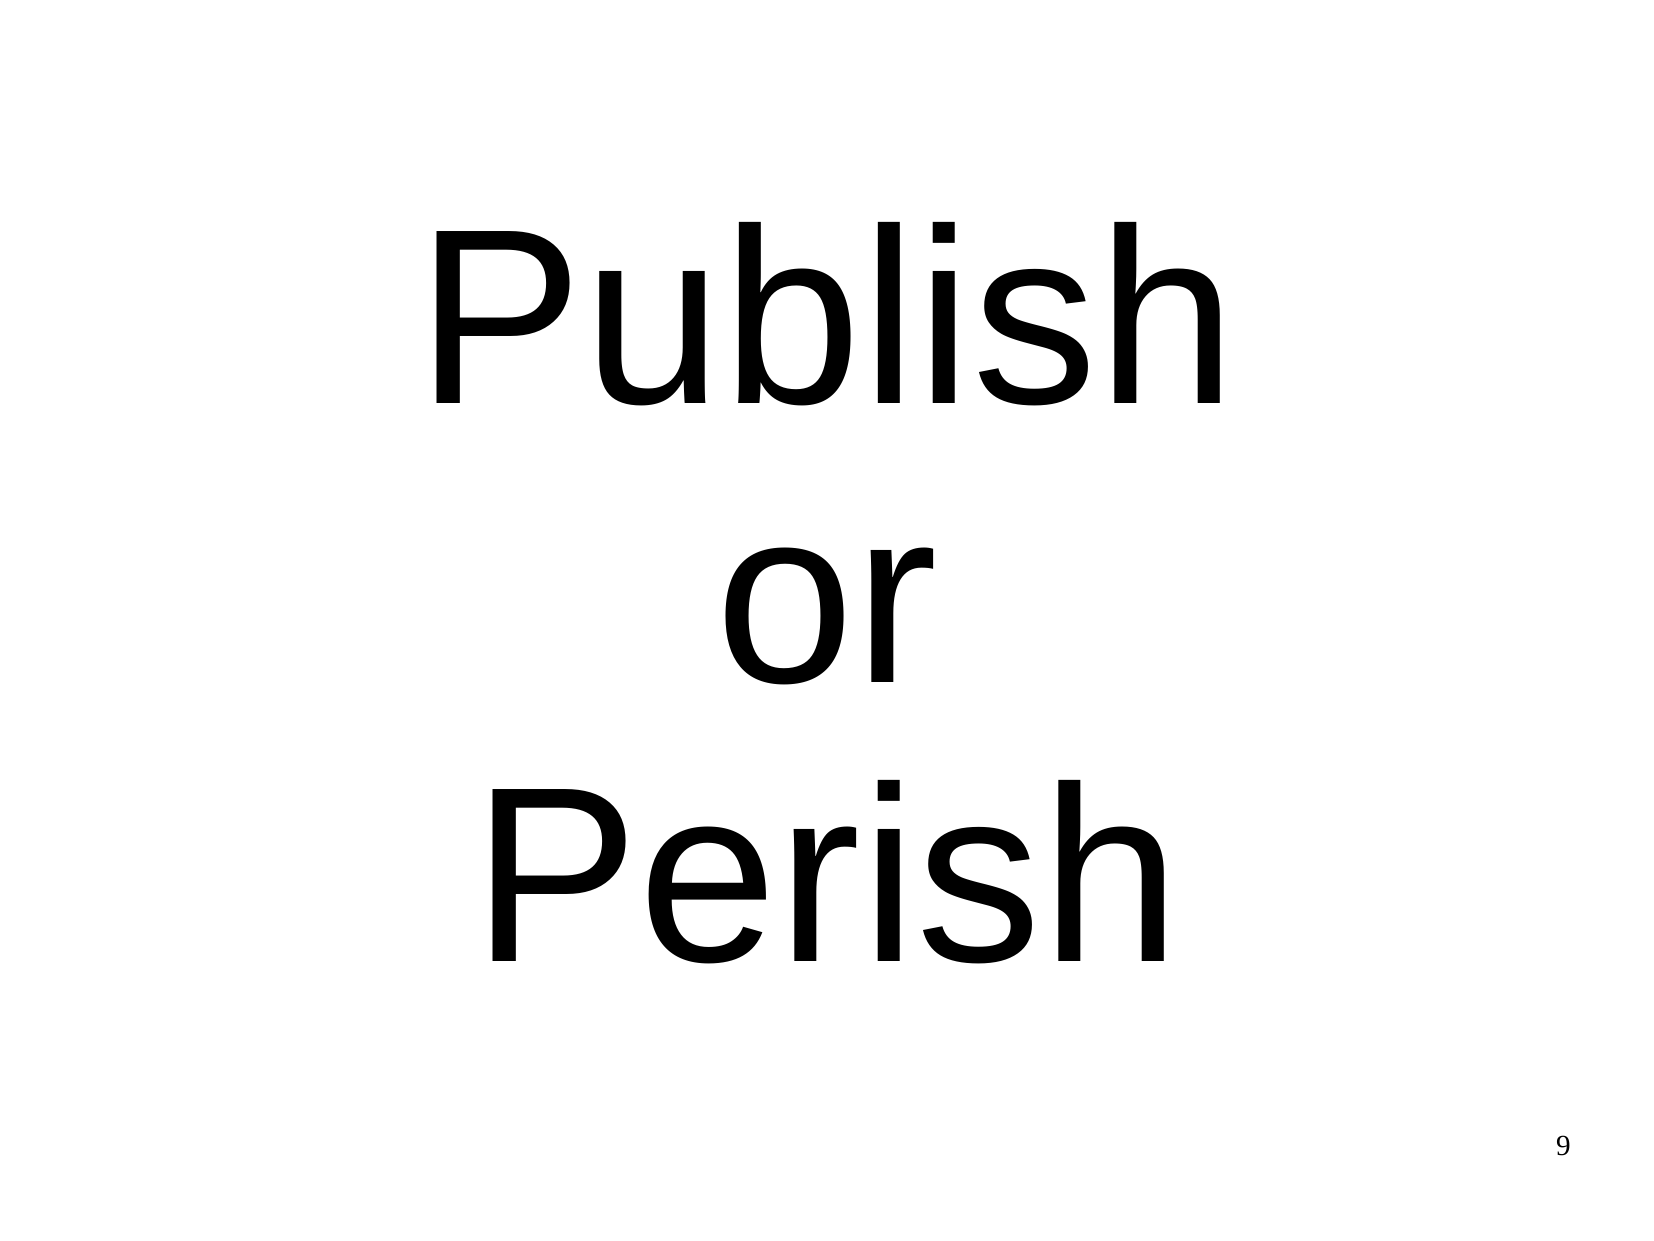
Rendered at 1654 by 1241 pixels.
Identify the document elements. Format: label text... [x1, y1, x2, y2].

title Publish or Perish [82, 177, 1571, 1015]
